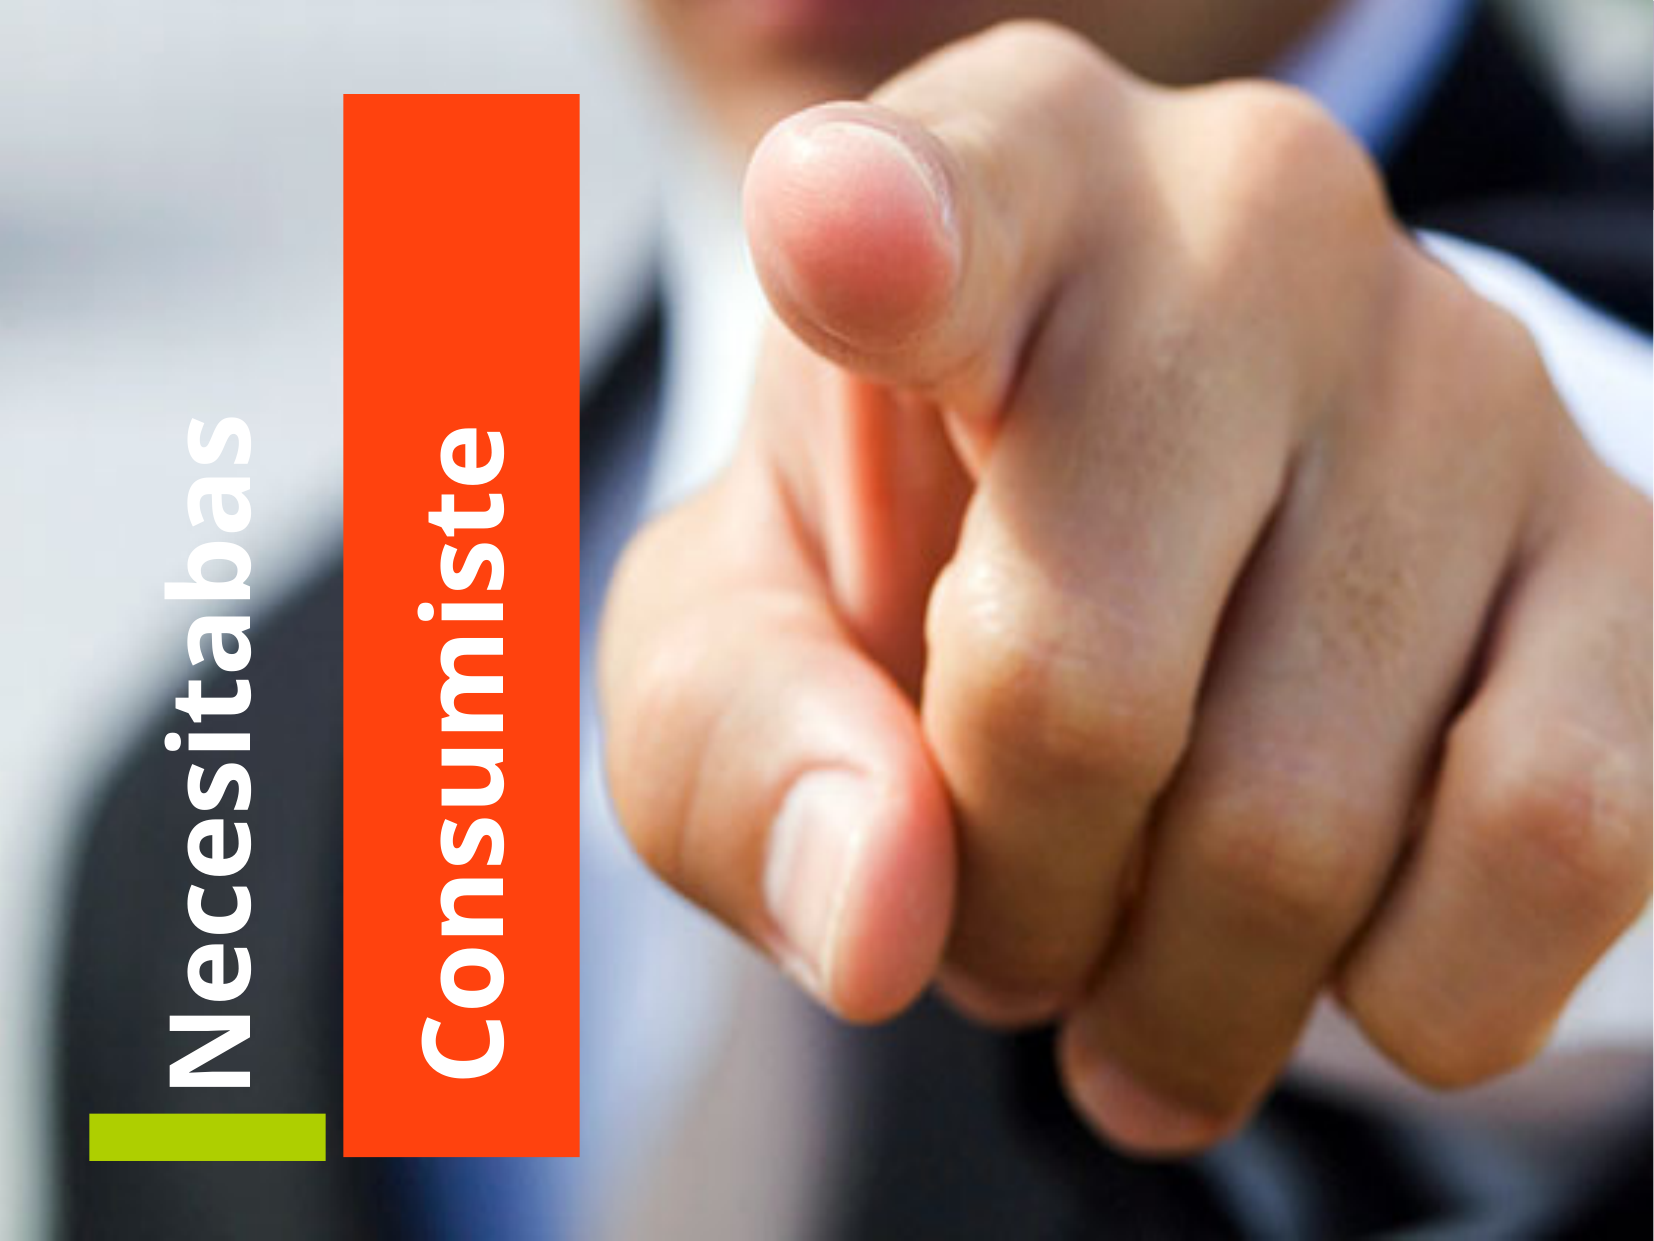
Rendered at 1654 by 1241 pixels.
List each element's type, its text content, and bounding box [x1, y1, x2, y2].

text_box Necesitabas [122, 257, 275, 1113]
text_box [89, 1113, 326, 1161]
text_box Consumiste [376, 245, 529, 1101]
picture [0, 0, 1654, 1241]
text_box [343, 94, 580, 1158]
